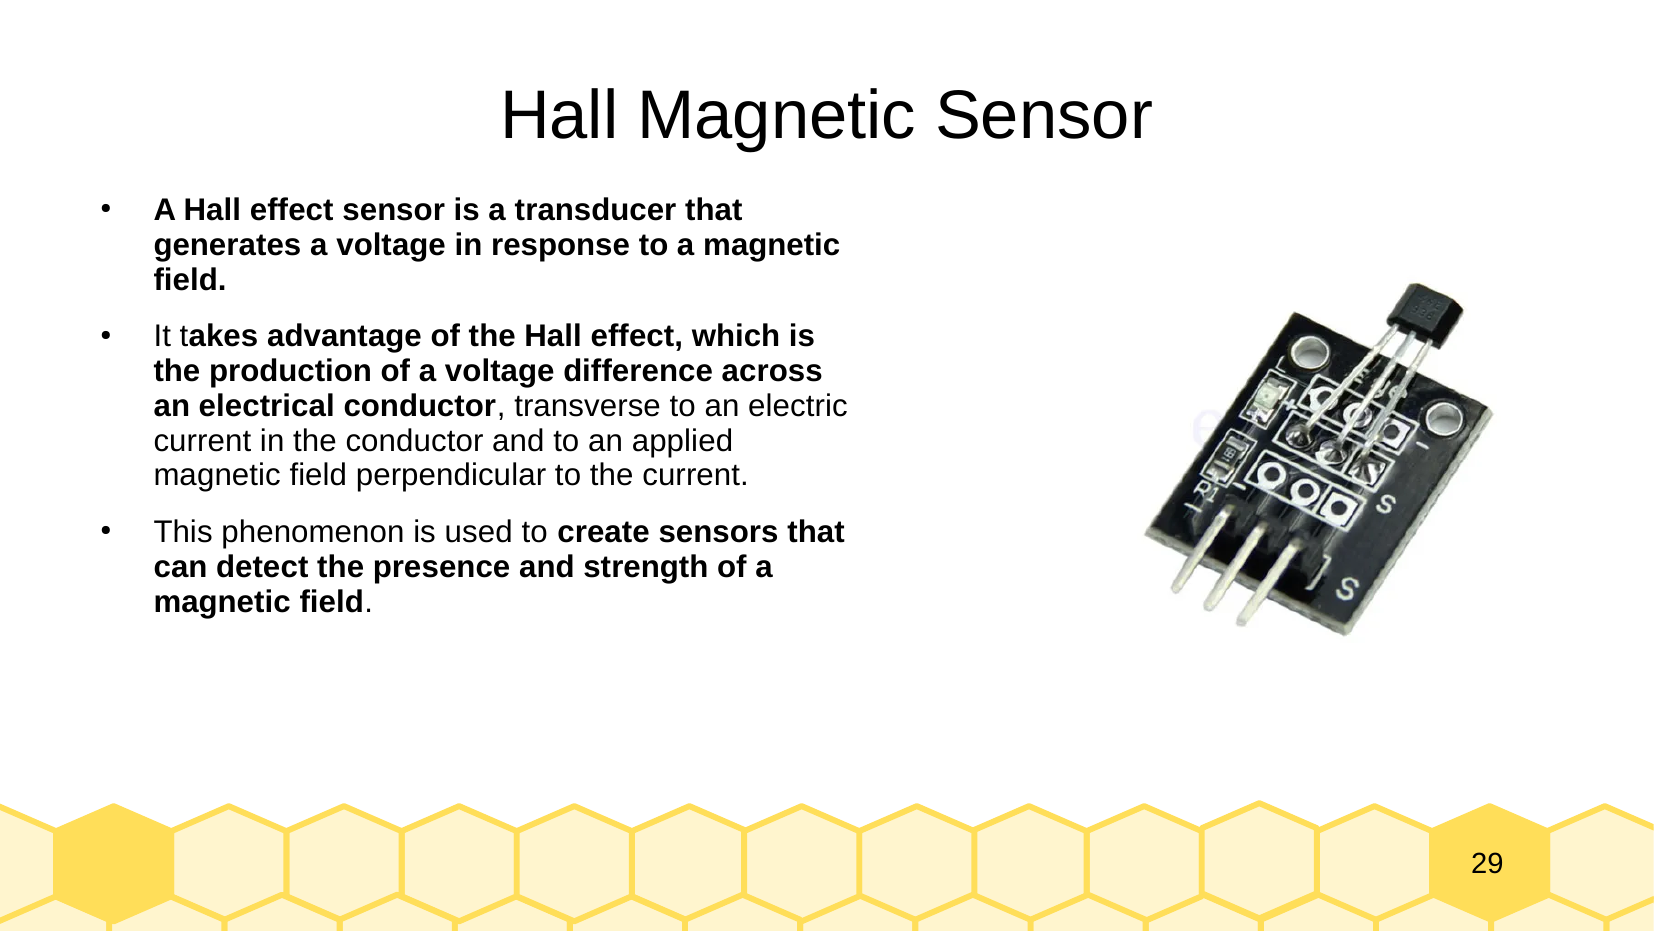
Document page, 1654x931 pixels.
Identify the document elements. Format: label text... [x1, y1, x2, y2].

list A Hall effect sensor is a transducer that generates a voltage in response to a magnetic field. It takes advantage of the Hall effect, which is the production of a voltage difference across an electrical conductor, transverse to an electric current in the conductor and to an applied magnetic field perpendicular to the current. This phenomenon is used to create sensors that can detect the presence and strength of a magnetic field. [82, 192, 863, 788]
title Hall Magnetic Sensor [82, 37, 1571, 193]
picture [1087, 218, 1544, 676]
